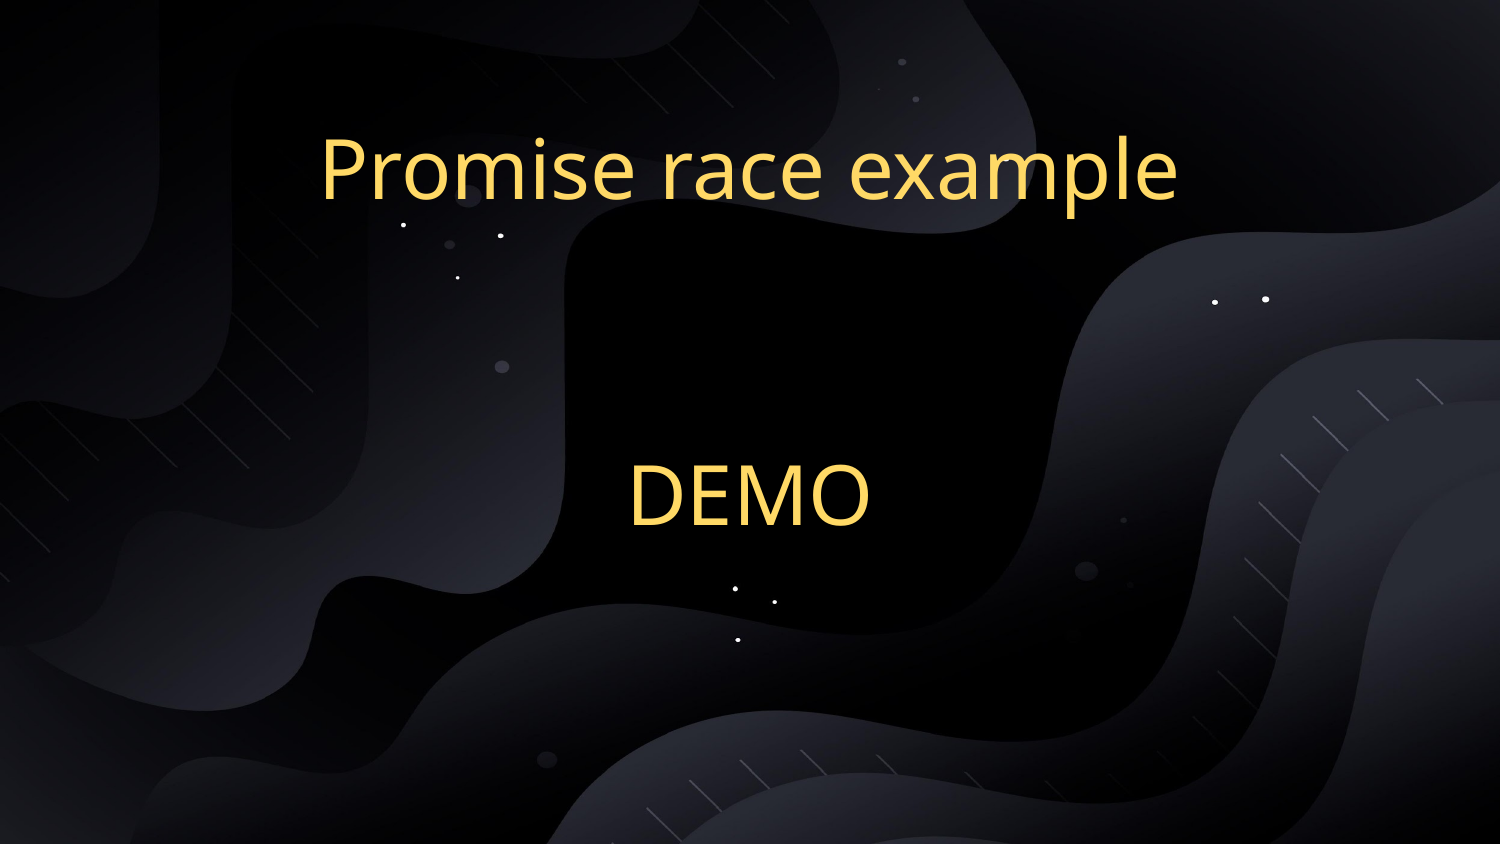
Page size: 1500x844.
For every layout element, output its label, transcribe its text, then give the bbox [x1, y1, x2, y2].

list DEMO [534, 434, 966, 534]
title Promise race example [267, 63, 1233, 270]
picture [0, 0, 1500, 844]
